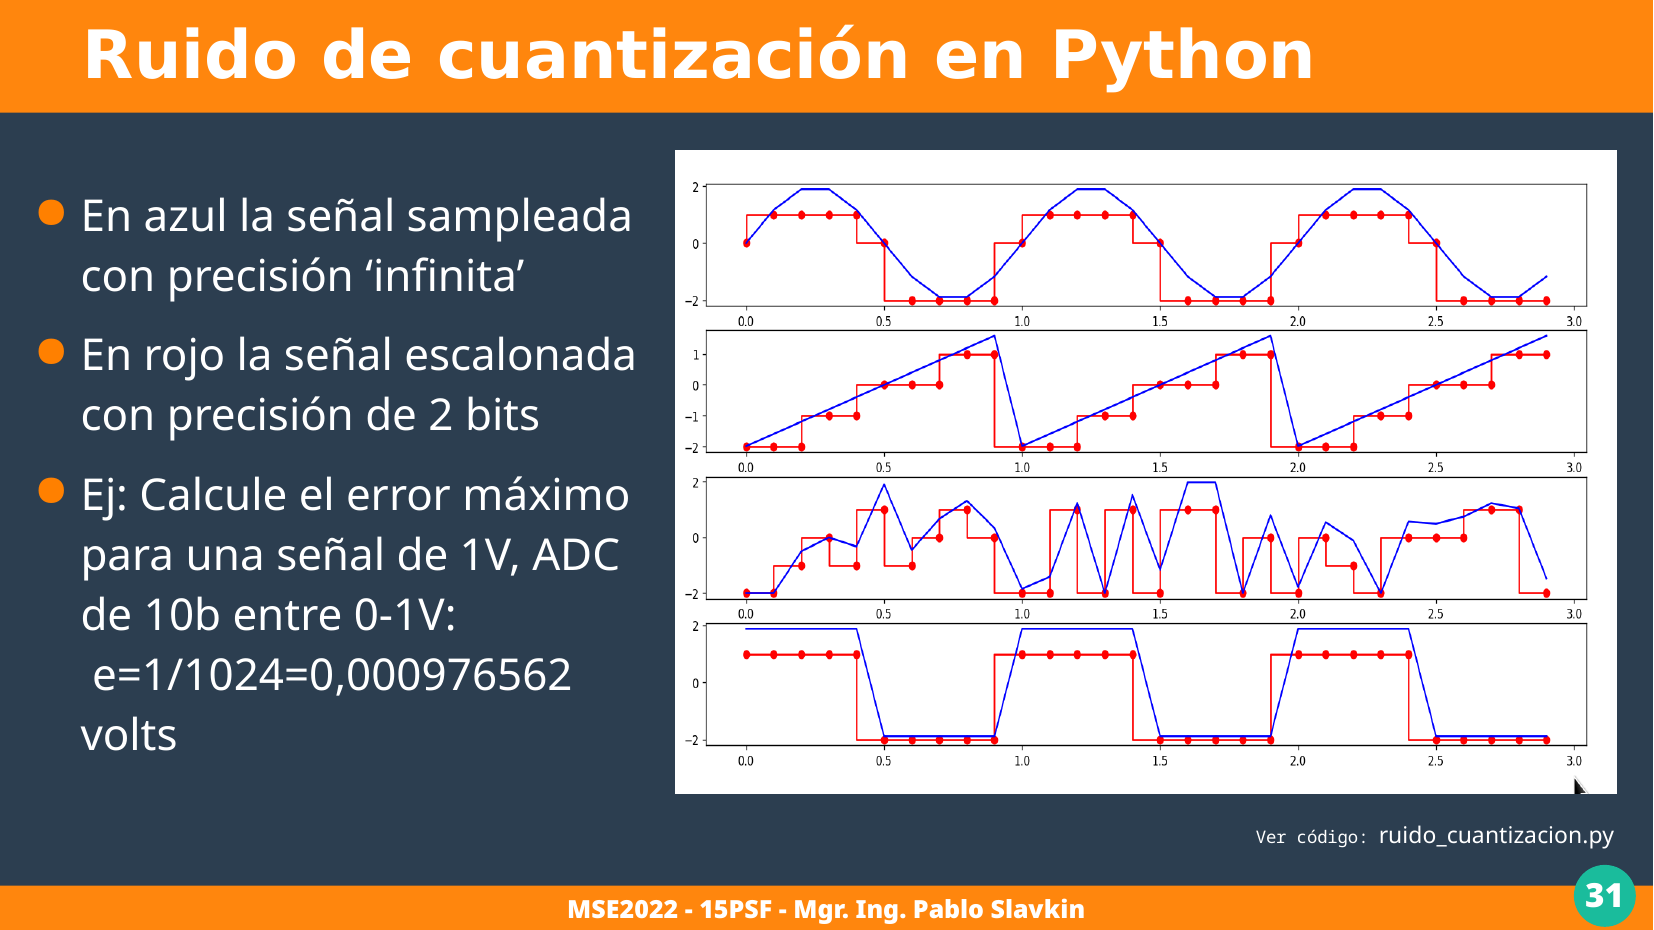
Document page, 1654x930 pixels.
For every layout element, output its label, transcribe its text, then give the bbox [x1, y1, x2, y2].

text_box Ver código: ruido_cuantizacion.py [1237, 807, 1633, 863]
picture [675, 150, 1617, 794]
list En azul la señal sampleada con precisión ‘infinita’ En rojo la señal escalonada con precisión de 2 bits Ej: Calcule el error máximo para una señal de 1V, ADC de 10b entre 0-1V: e=1/1024=0,000976562 volts [18, 184, 675, 768]
title Ruido de cuantización en Python [0, 16, 1653, 113]
